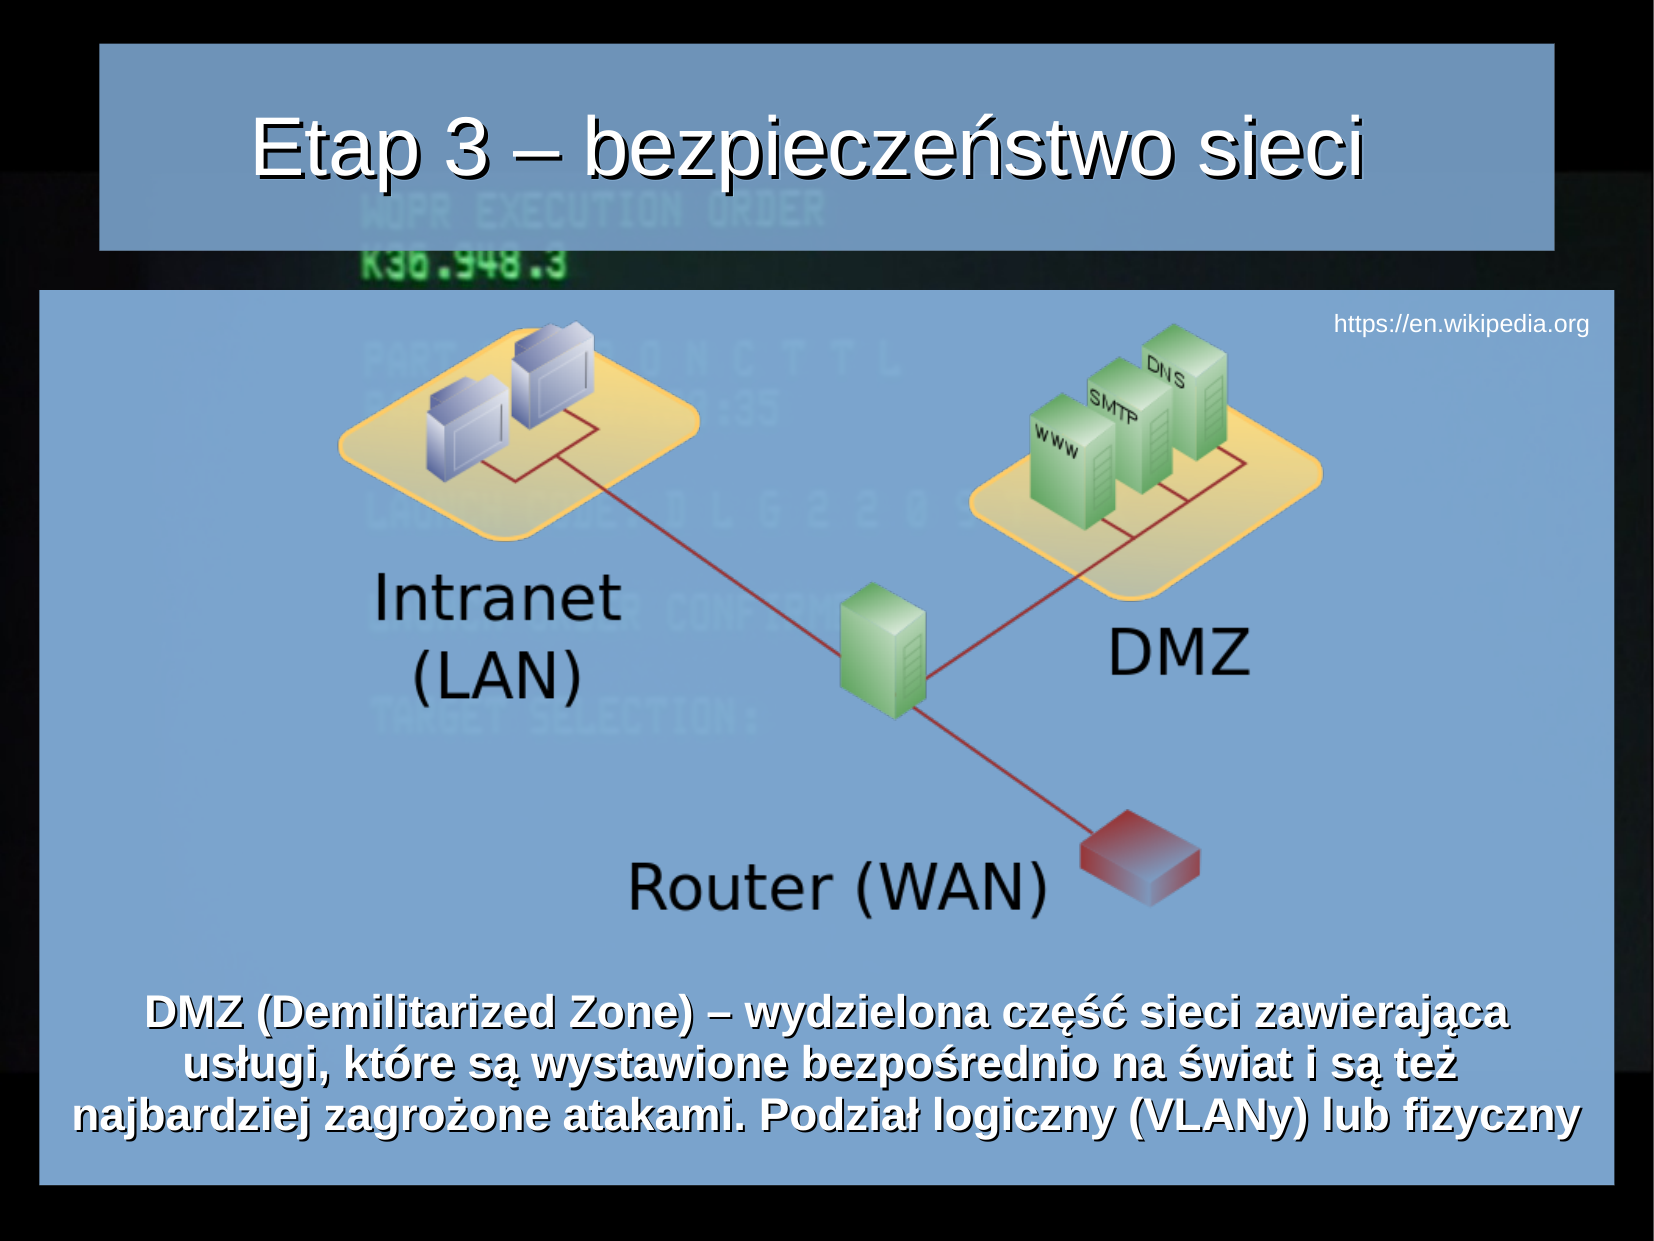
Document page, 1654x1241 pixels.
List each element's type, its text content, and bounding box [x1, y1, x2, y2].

text_box [39, 290, 1615, 1186]
text_box https://en.wikipedia.org [1319, 302, 1606, 346]
title Etap 3 – bezpieczeństwo sieci [99, 43, 1555, 251]
picture [0, 0, 1654, 1241]
text_box DMZ (Demilitarized Zone) – wydzielona część sieci zawierająca usługi, które są wystawione bezpośrednio na świat i są też najbardziej zagrożone atakami. Podział logiczny (VLANy) lub fizyczny [56, 978, 1597, 1148]
